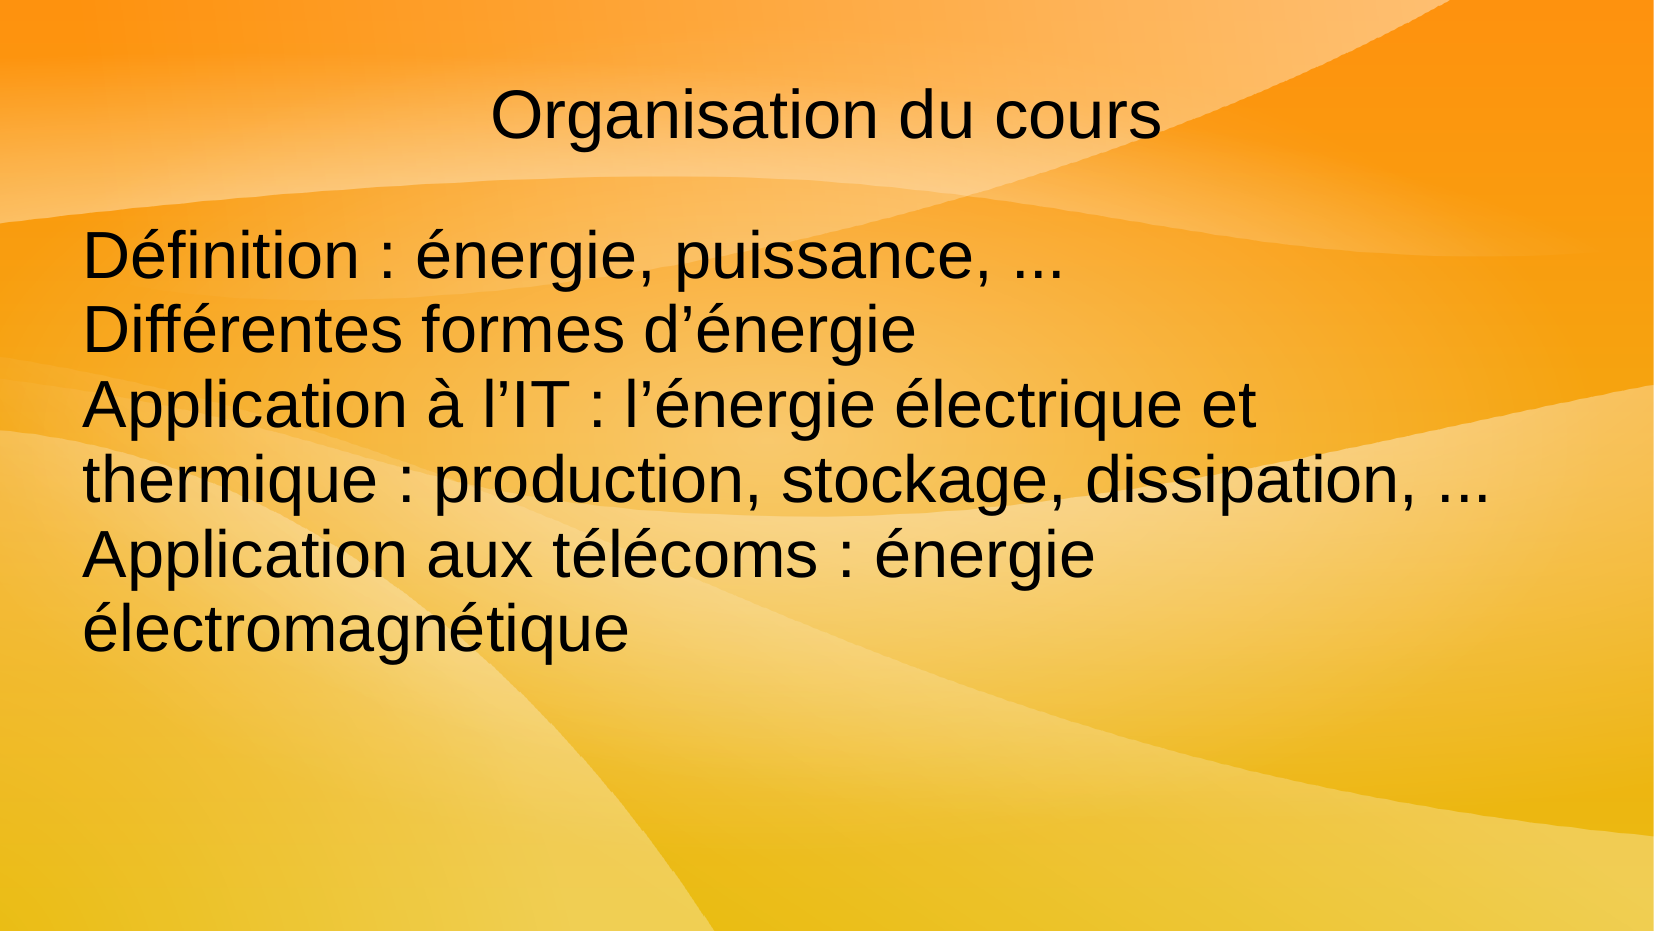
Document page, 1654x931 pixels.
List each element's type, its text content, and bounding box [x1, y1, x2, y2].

subtitle Définition : énergie, puissance, ... Différentes formes d’énergie Application à l’IT : l’énergie électrique et thermique : production, stockage, dissipation, ... Application aux télécoms : énergie électromagnétique [82, 217, 1571, 931]
title Organisation du cours [82, 37, 1571, 193]
picture [0, 0, 1654, 931]
